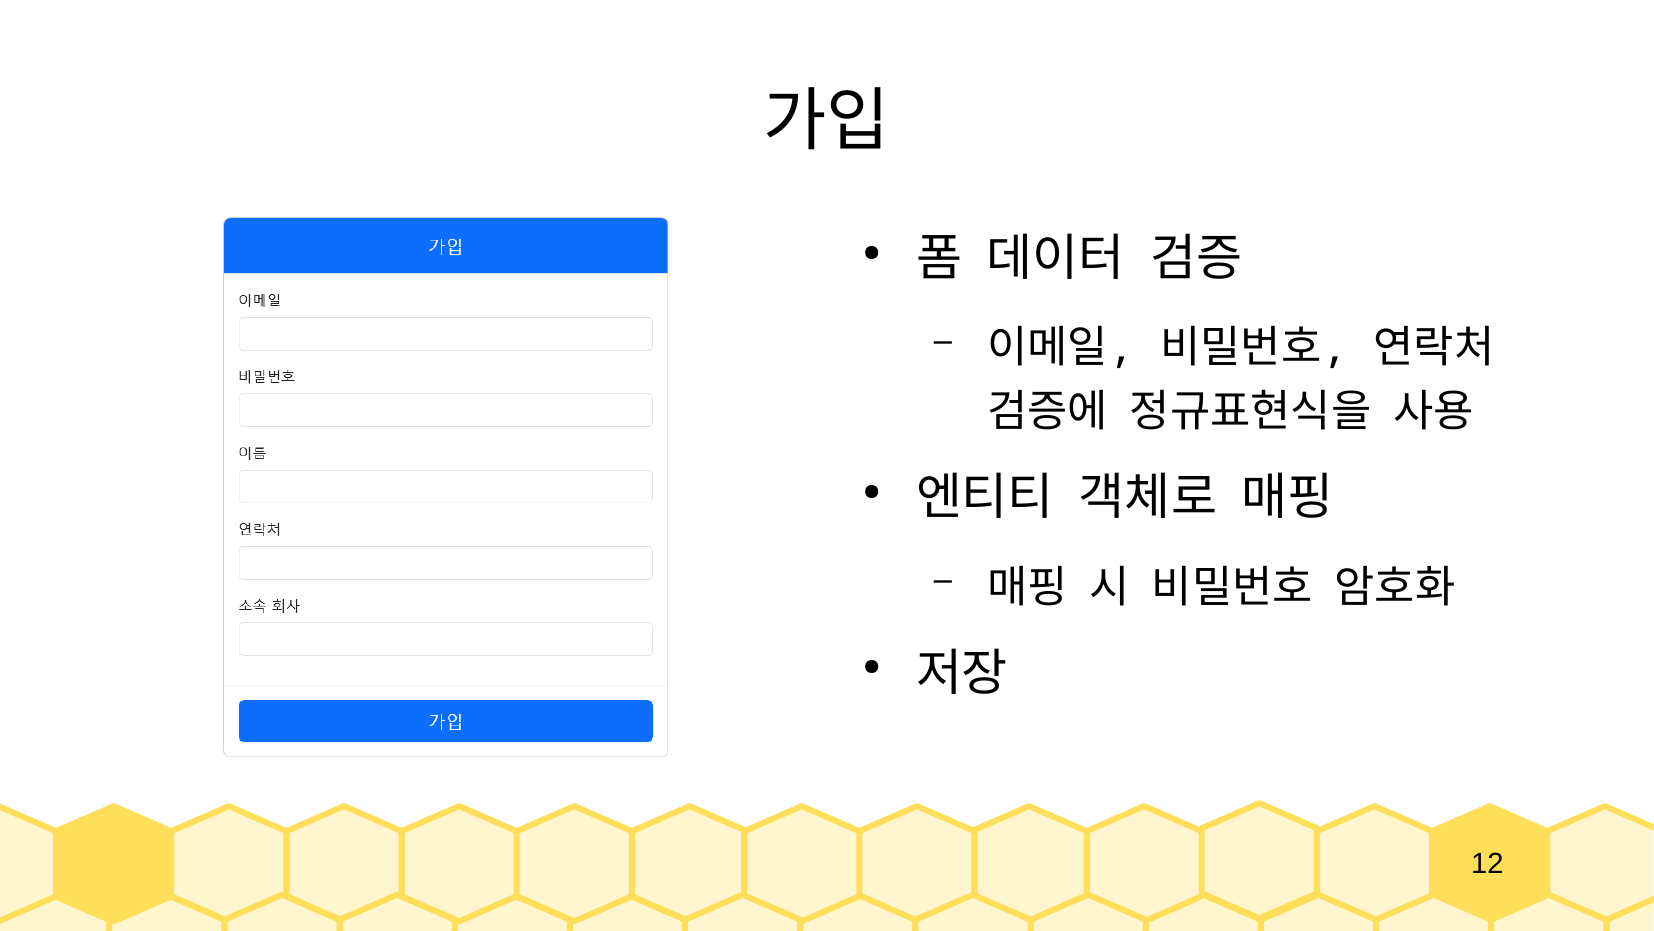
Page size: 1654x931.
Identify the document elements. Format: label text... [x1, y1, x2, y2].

title 가입 [82, 37, 1571, 193]
list 폼 데이터 검증 이메일, 비밀번호, 연락처 검증에 정규표현식을 사용 엔티티 객체로 매핑 매핑 시 비밀번호 암호화 저장 [845, 217, 1572, 758]
picture [223, 217, 668, 758]
